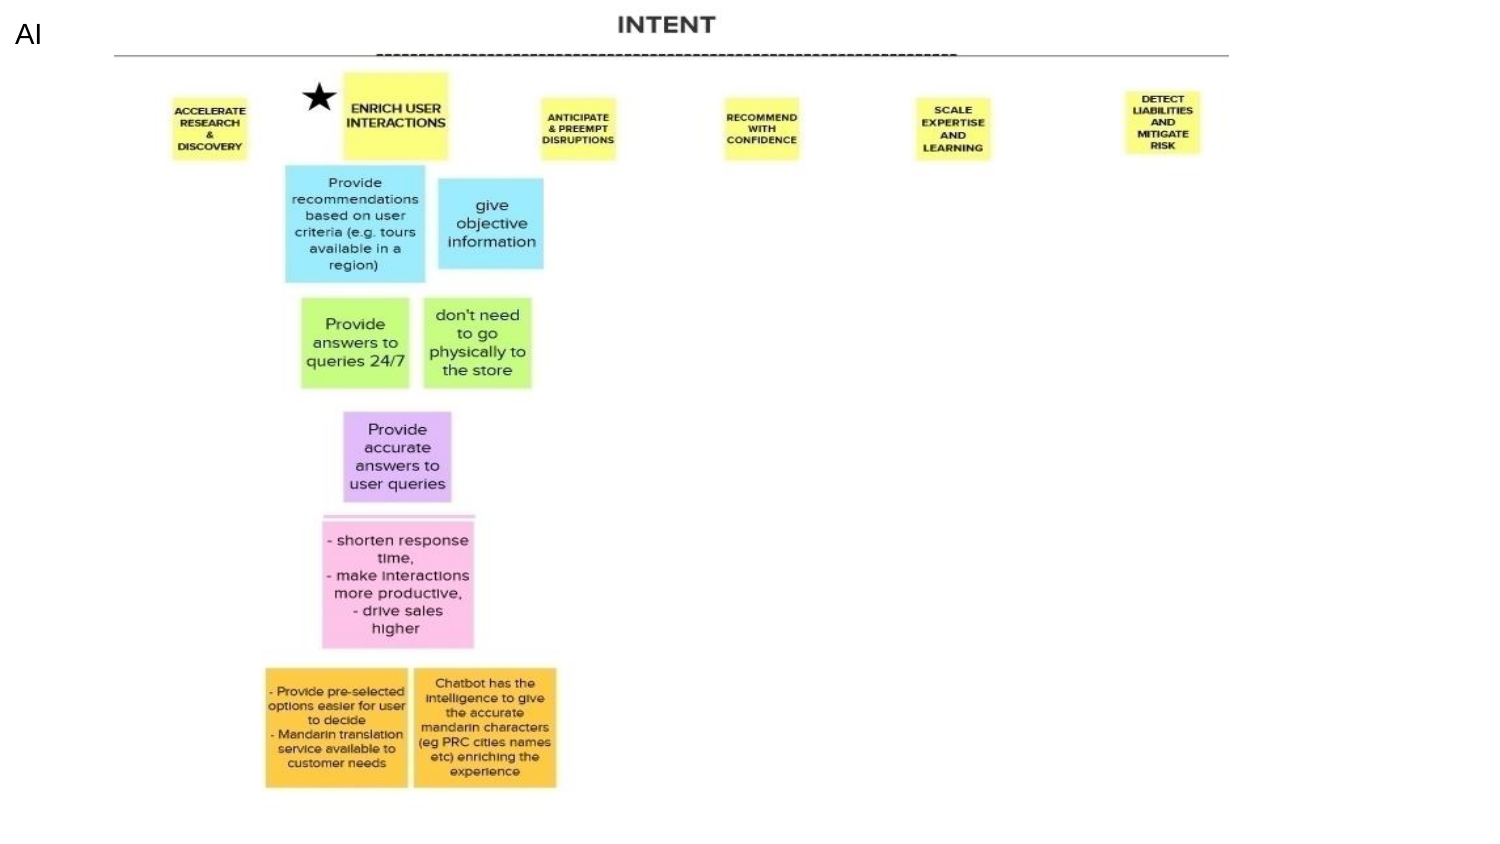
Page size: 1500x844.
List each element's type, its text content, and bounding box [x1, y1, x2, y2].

picture [114, 0, 1229, 844]
title AI [0, 0, 114, 105]
